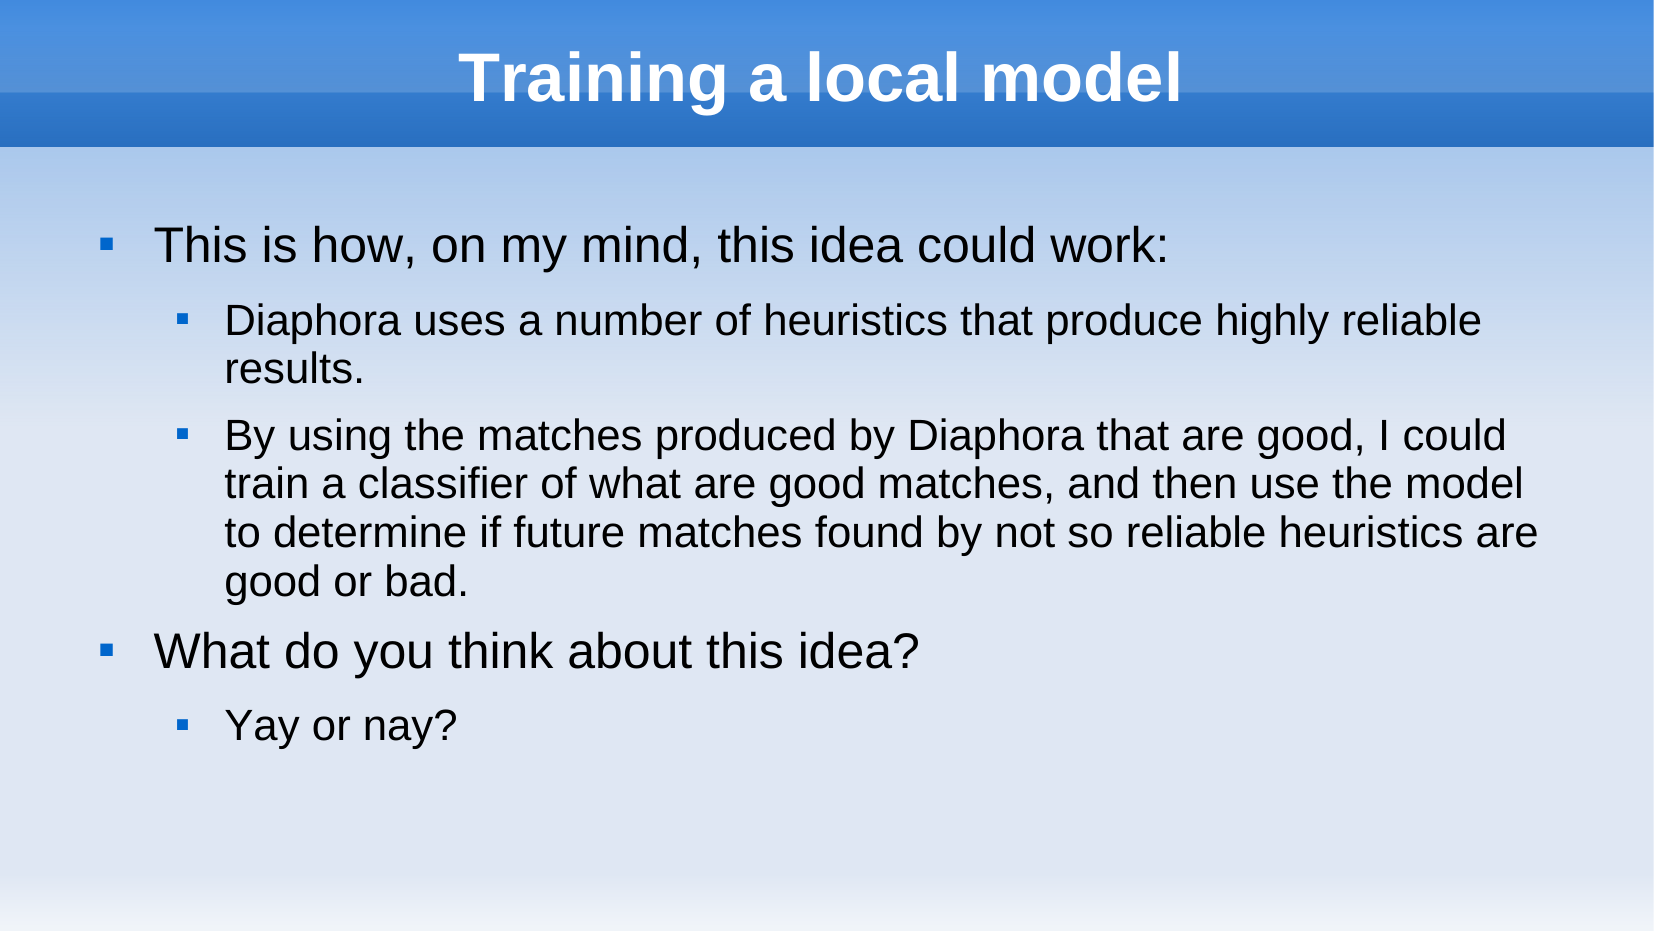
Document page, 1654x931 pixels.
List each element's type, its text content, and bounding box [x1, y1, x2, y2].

title Training a local model [76, 0, 1565, 156]
picture [0, 0, 1654, 931]
list This is how, on my mind, this idea could work: Diaphora uses a number of heuristics that produce highly reliable results. By using the matches produced by Diaphora that are good, I could train a classifier of what are good matches, and then use the model to determine if future matches found by not so reliable heuristics are good or bad. What do you think about this idea? Yay or nay? [82, 217, 1571, 832]
